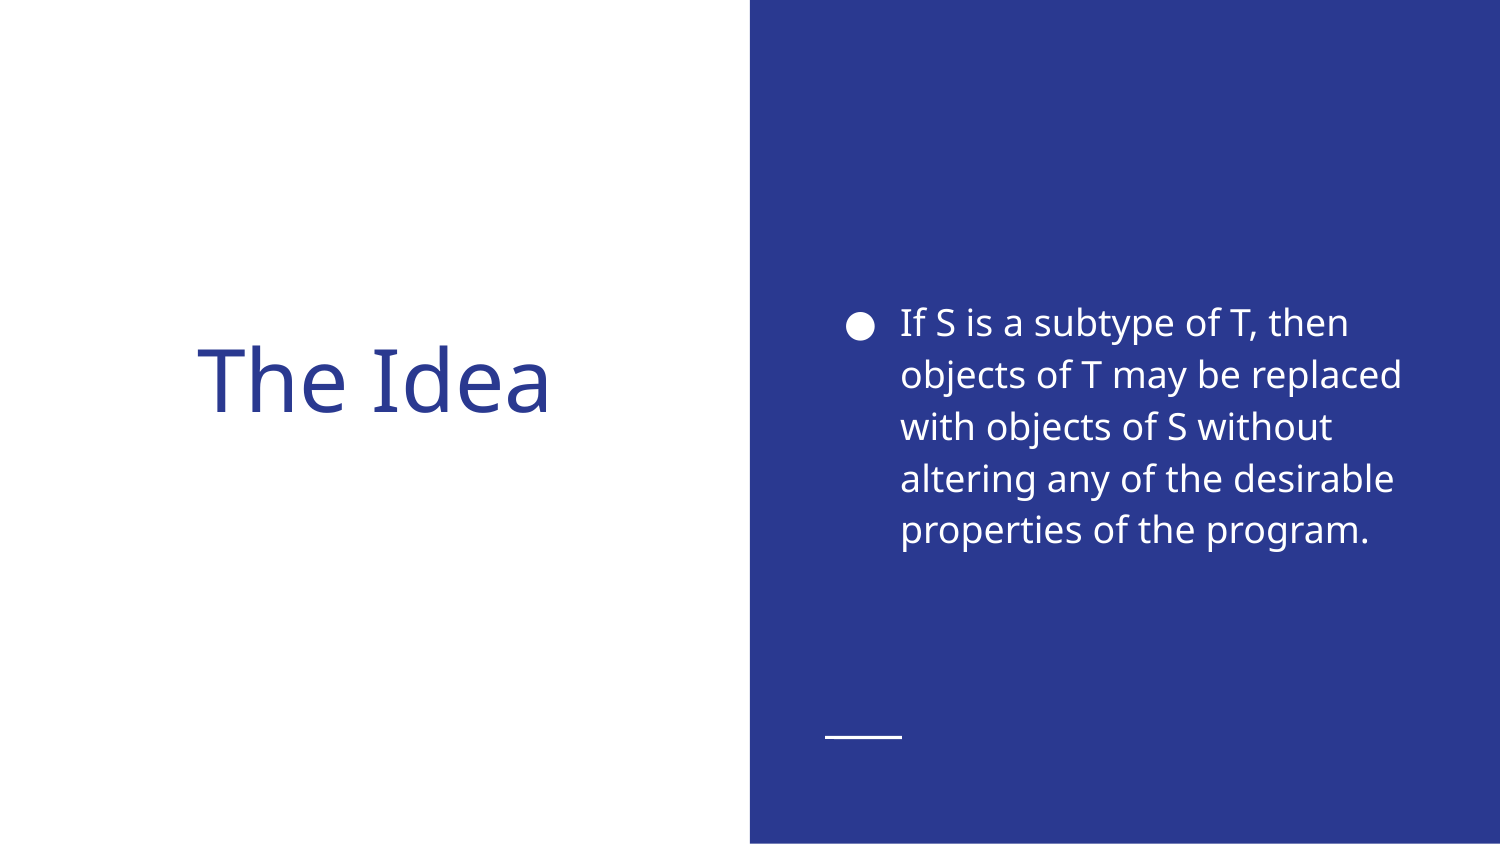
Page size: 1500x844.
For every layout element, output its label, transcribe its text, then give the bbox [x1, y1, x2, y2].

title The Idea [43, 188, 708, 446]
list If S is a subtype of T, then objects of T may be replaced with objects of S without altering any of the desirable properties of the program. [810, 118, 1440, 725]
